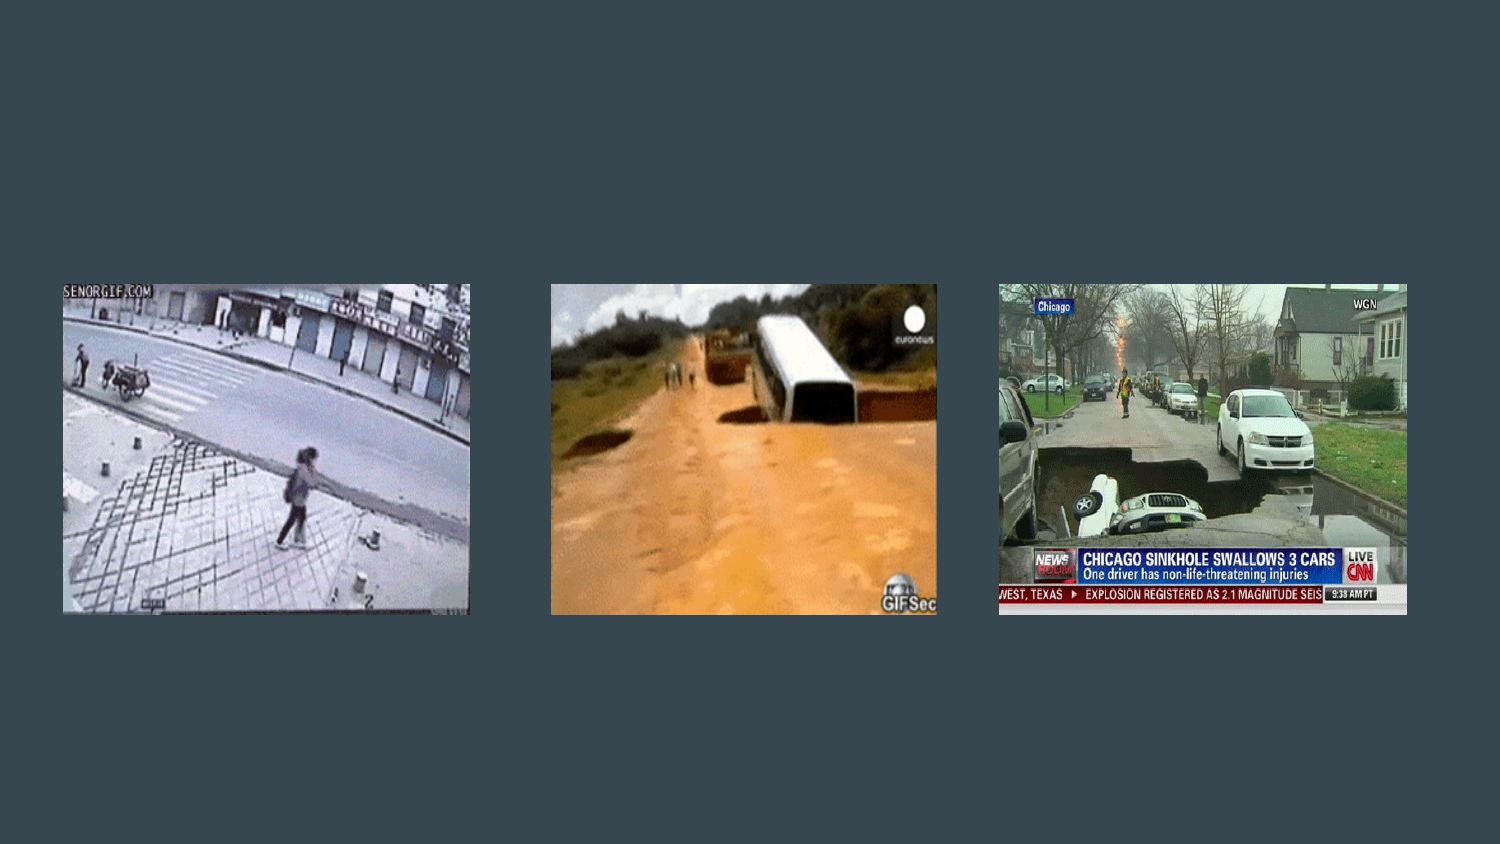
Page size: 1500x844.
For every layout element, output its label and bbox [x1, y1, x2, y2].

picture [551, 284, 937, 615]
picture [63, 284, 470, 615]
picture [999, 284, 1407, 615]
